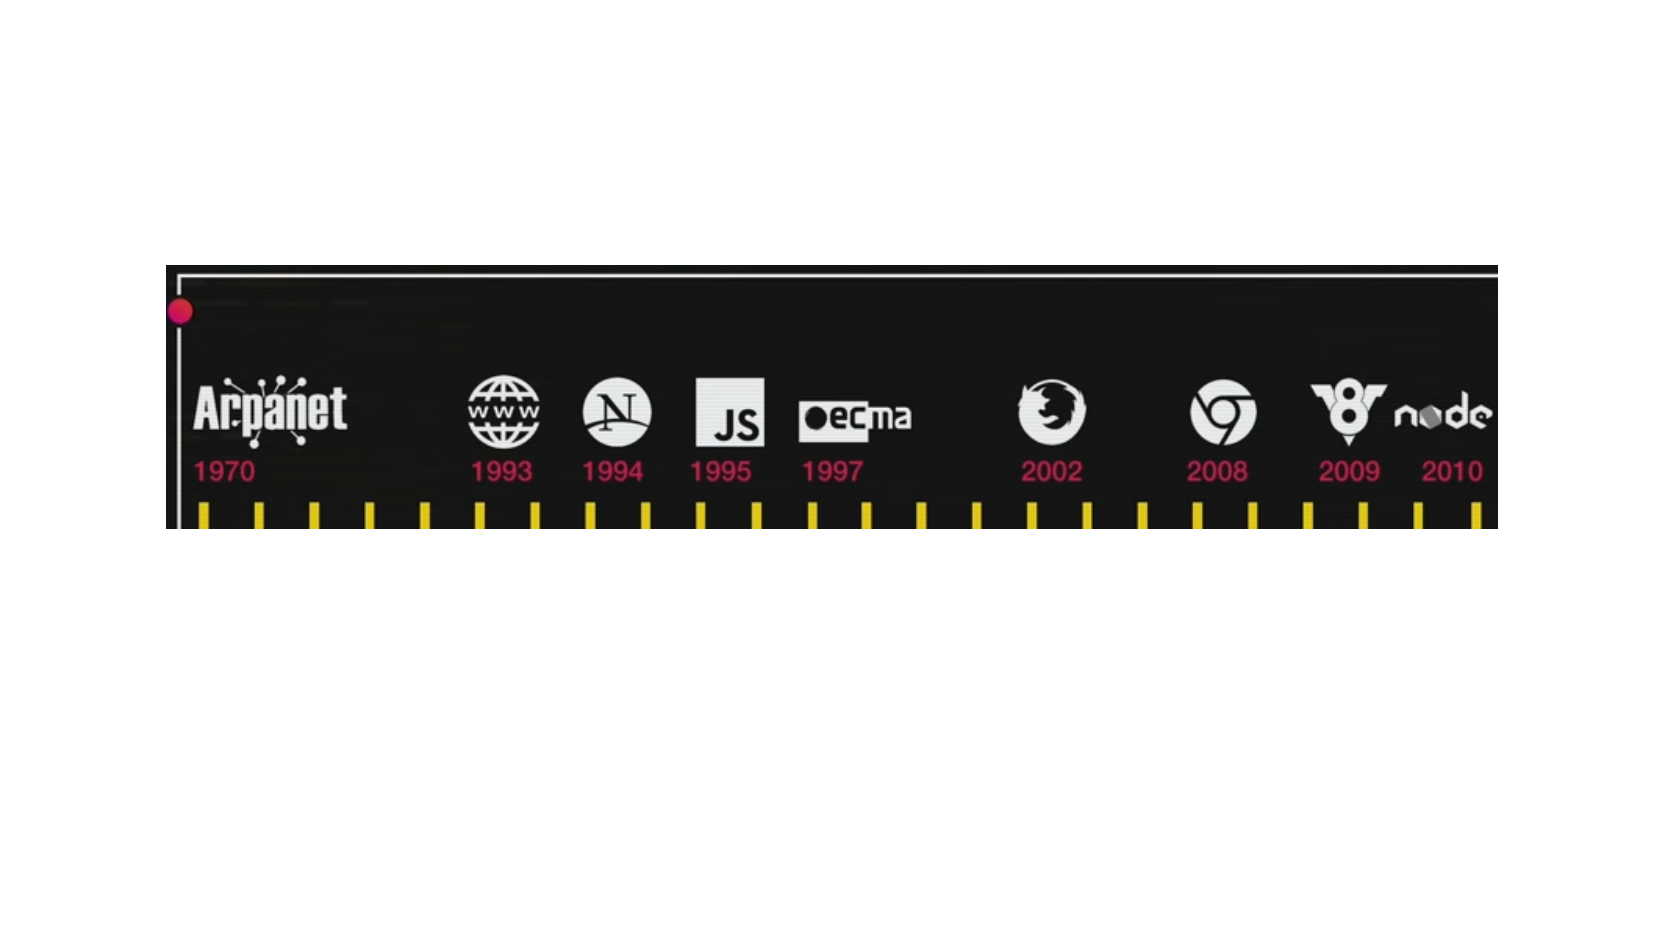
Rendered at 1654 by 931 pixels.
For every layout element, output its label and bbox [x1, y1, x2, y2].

picture [166, 265, 1498, 529]
